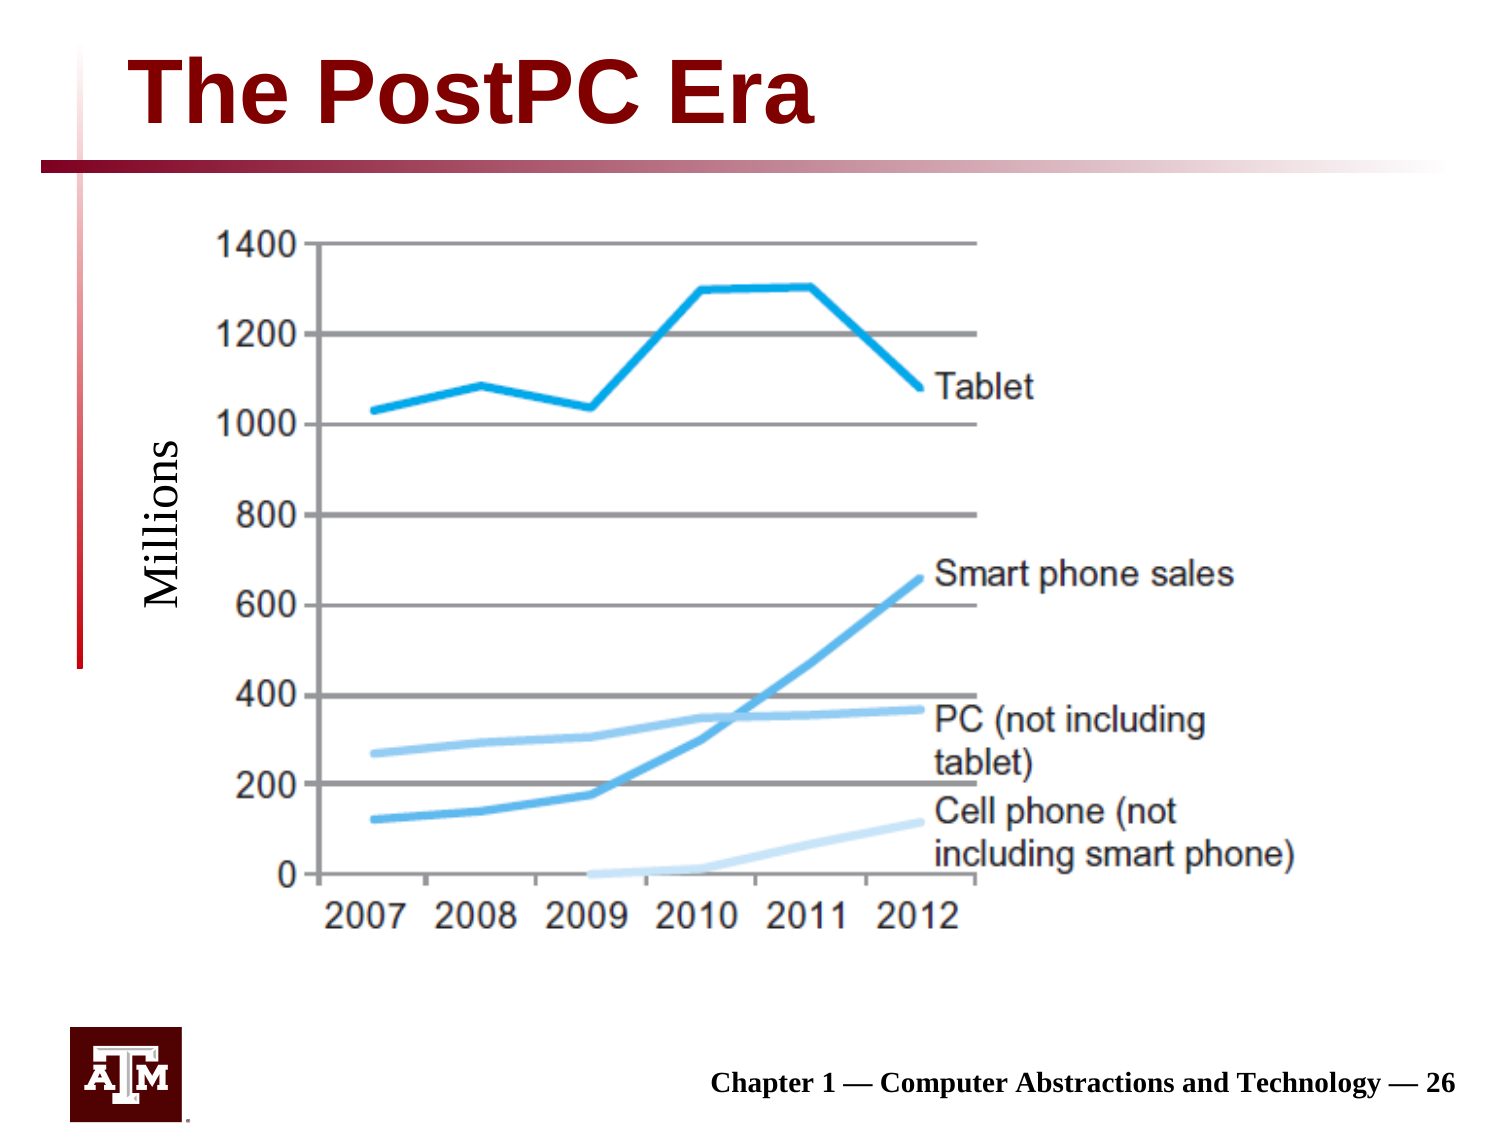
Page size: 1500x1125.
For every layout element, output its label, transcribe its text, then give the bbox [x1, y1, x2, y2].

text_box Millions [120, 424, 301, 625]
picture [194, 207, 1306, 962]
title The PostPC Era [112, 23, 1468, 149]
picture [60, 1023, 196, 1125]
text_box Chapter 1 — Computer Abstractions and Technology — <number> [277, 1046, 1471, 1106]
